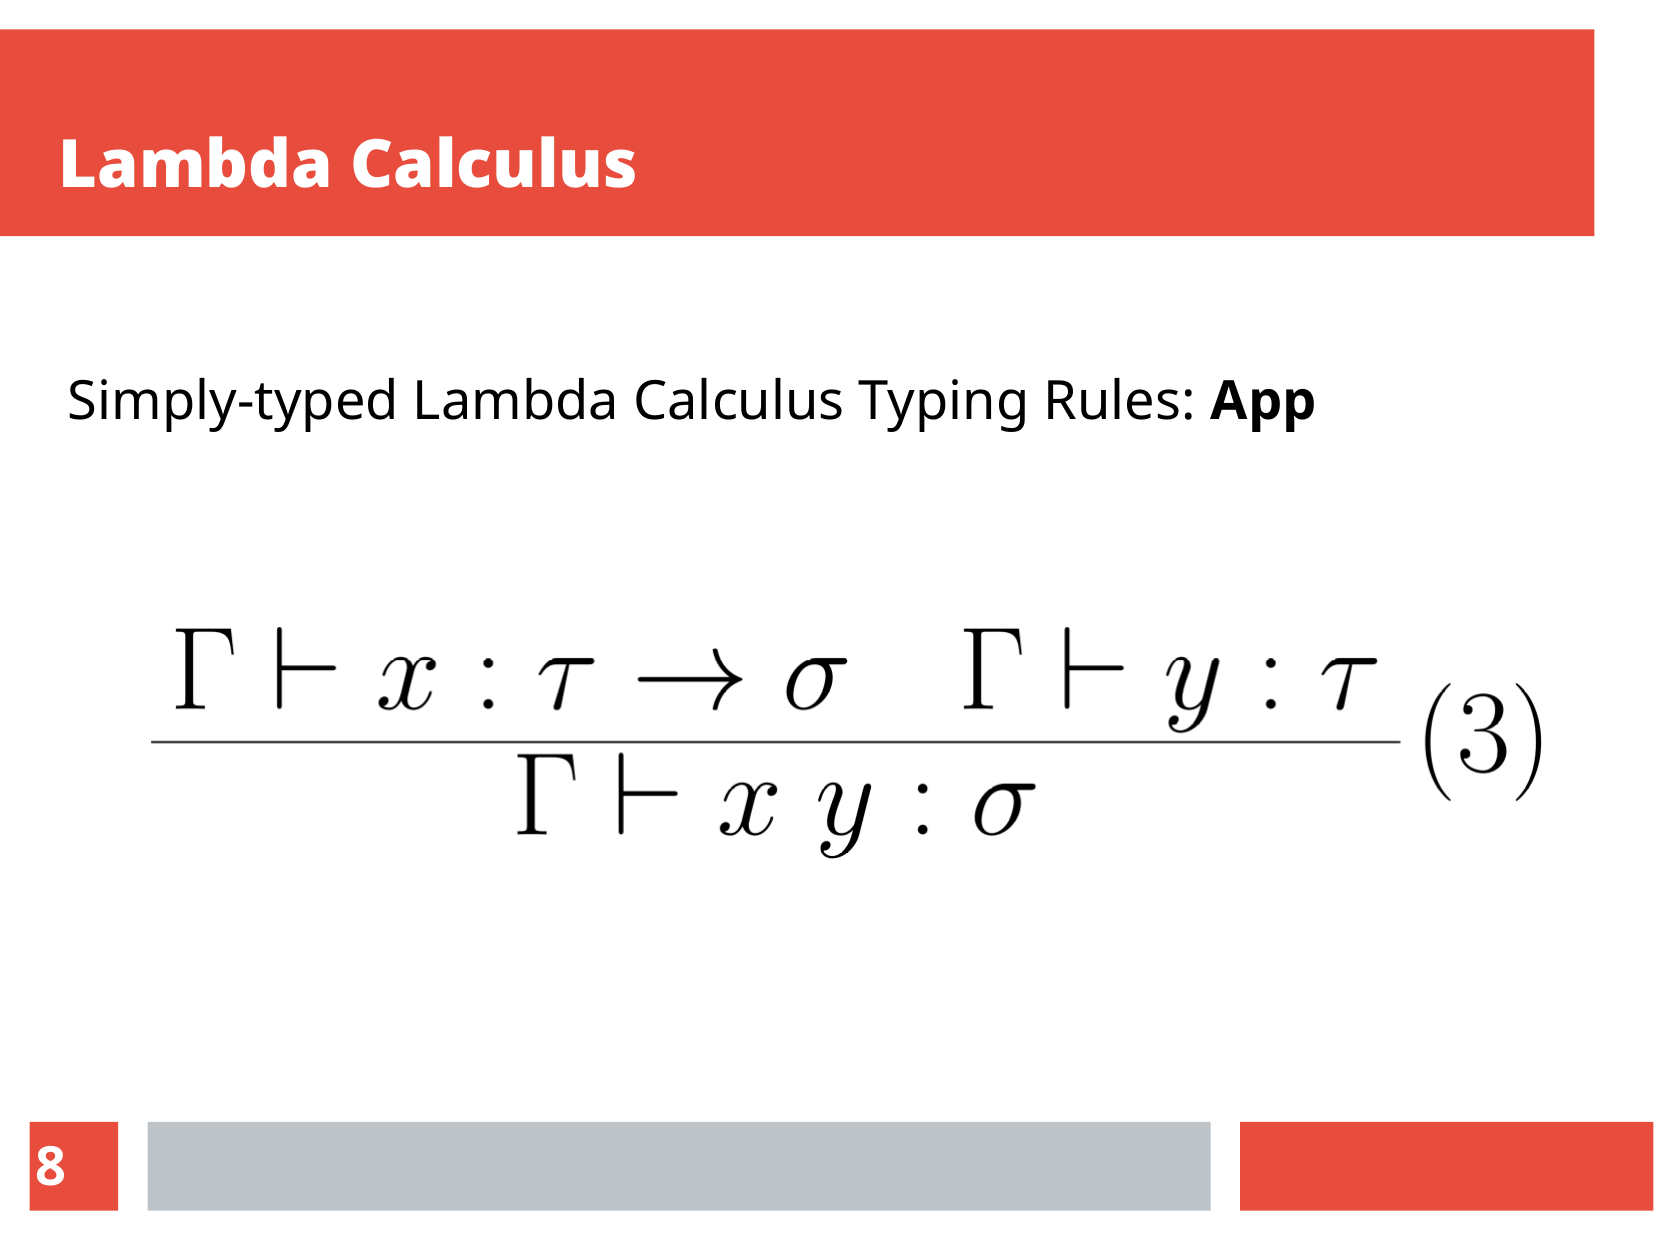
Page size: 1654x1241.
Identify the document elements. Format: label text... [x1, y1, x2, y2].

text_box 8 [20, 1119, 254, 1210]
title Lambda Calculus [59, 58, 1595, 207]
text_box Simply-typed Lambda Calculus Typing Rules: App [53, 354, 1588, 433]
picture [147, 627, 1544, 860]
